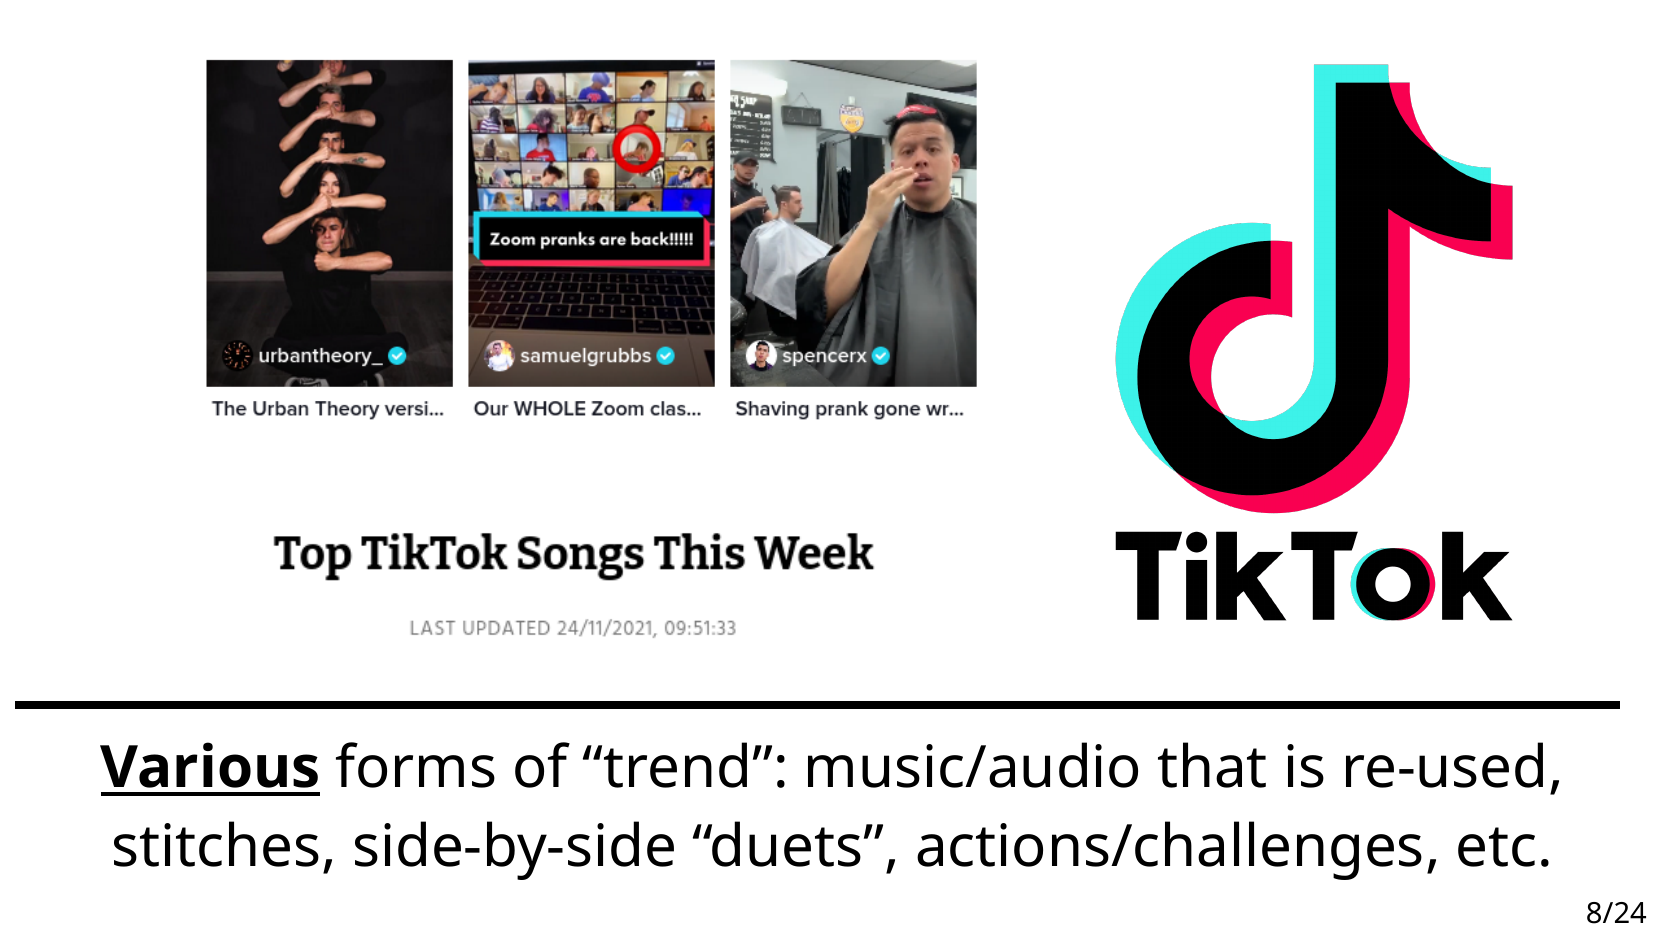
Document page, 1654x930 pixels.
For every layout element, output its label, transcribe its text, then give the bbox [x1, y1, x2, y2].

picture [63, 59, 1532, 692]
picture [195, 42, 995, 436]
title Various forms of “trend”: music/audio that is re-used, stitches, side-by-side “duets”, actions/challenges, etc. [30, 715, 1636, 894]
